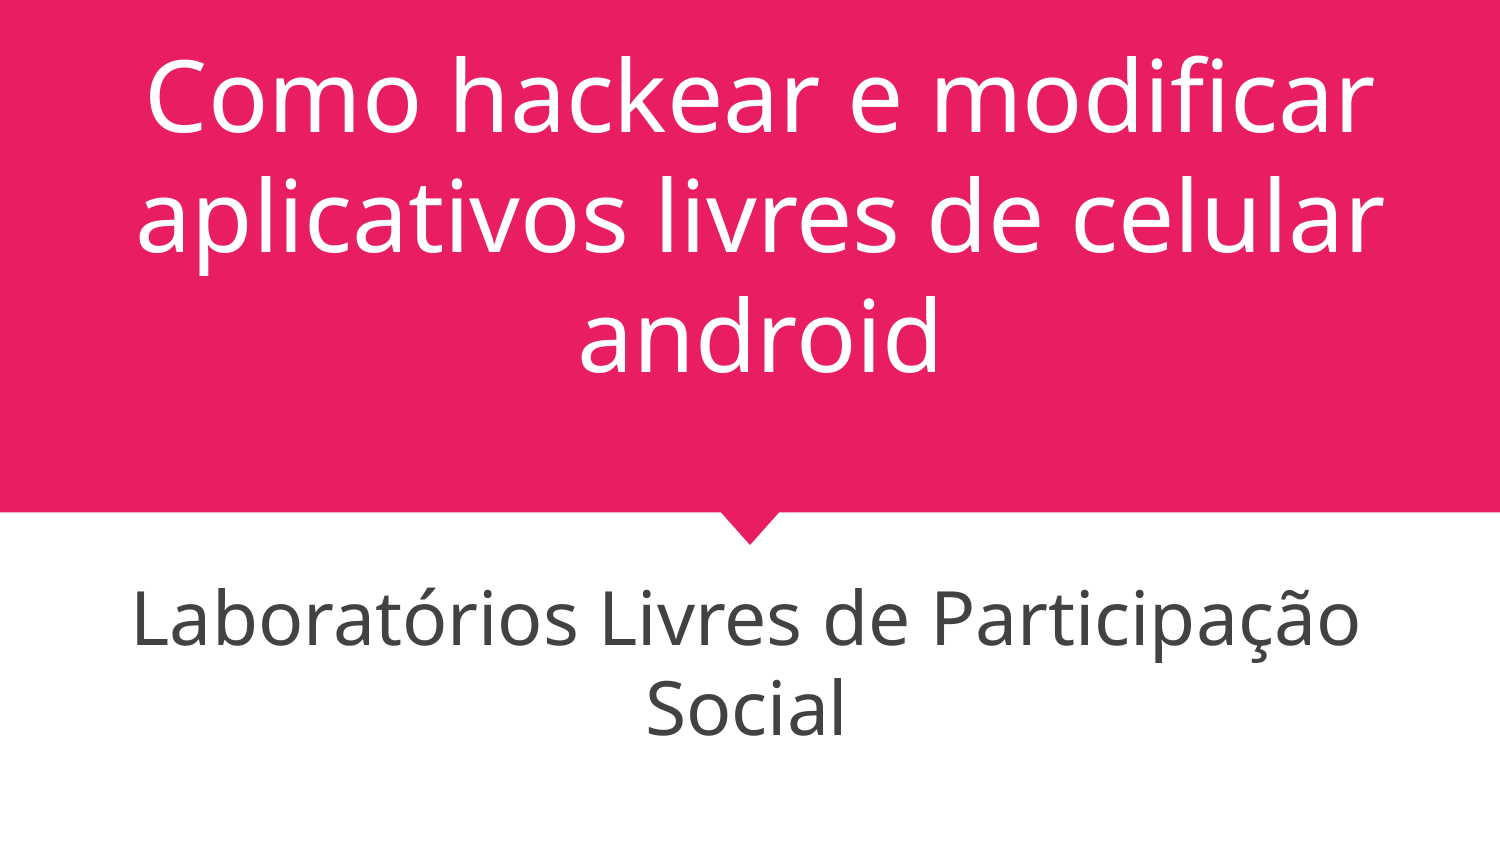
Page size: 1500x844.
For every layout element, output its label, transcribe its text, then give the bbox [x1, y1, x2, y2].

subtitle Laboratórios Livres de Participação Social [67, 557, 1427, 765]
title Como hackear e modificar aplicativos livres de celular android [56, 117, 1466, 408]
